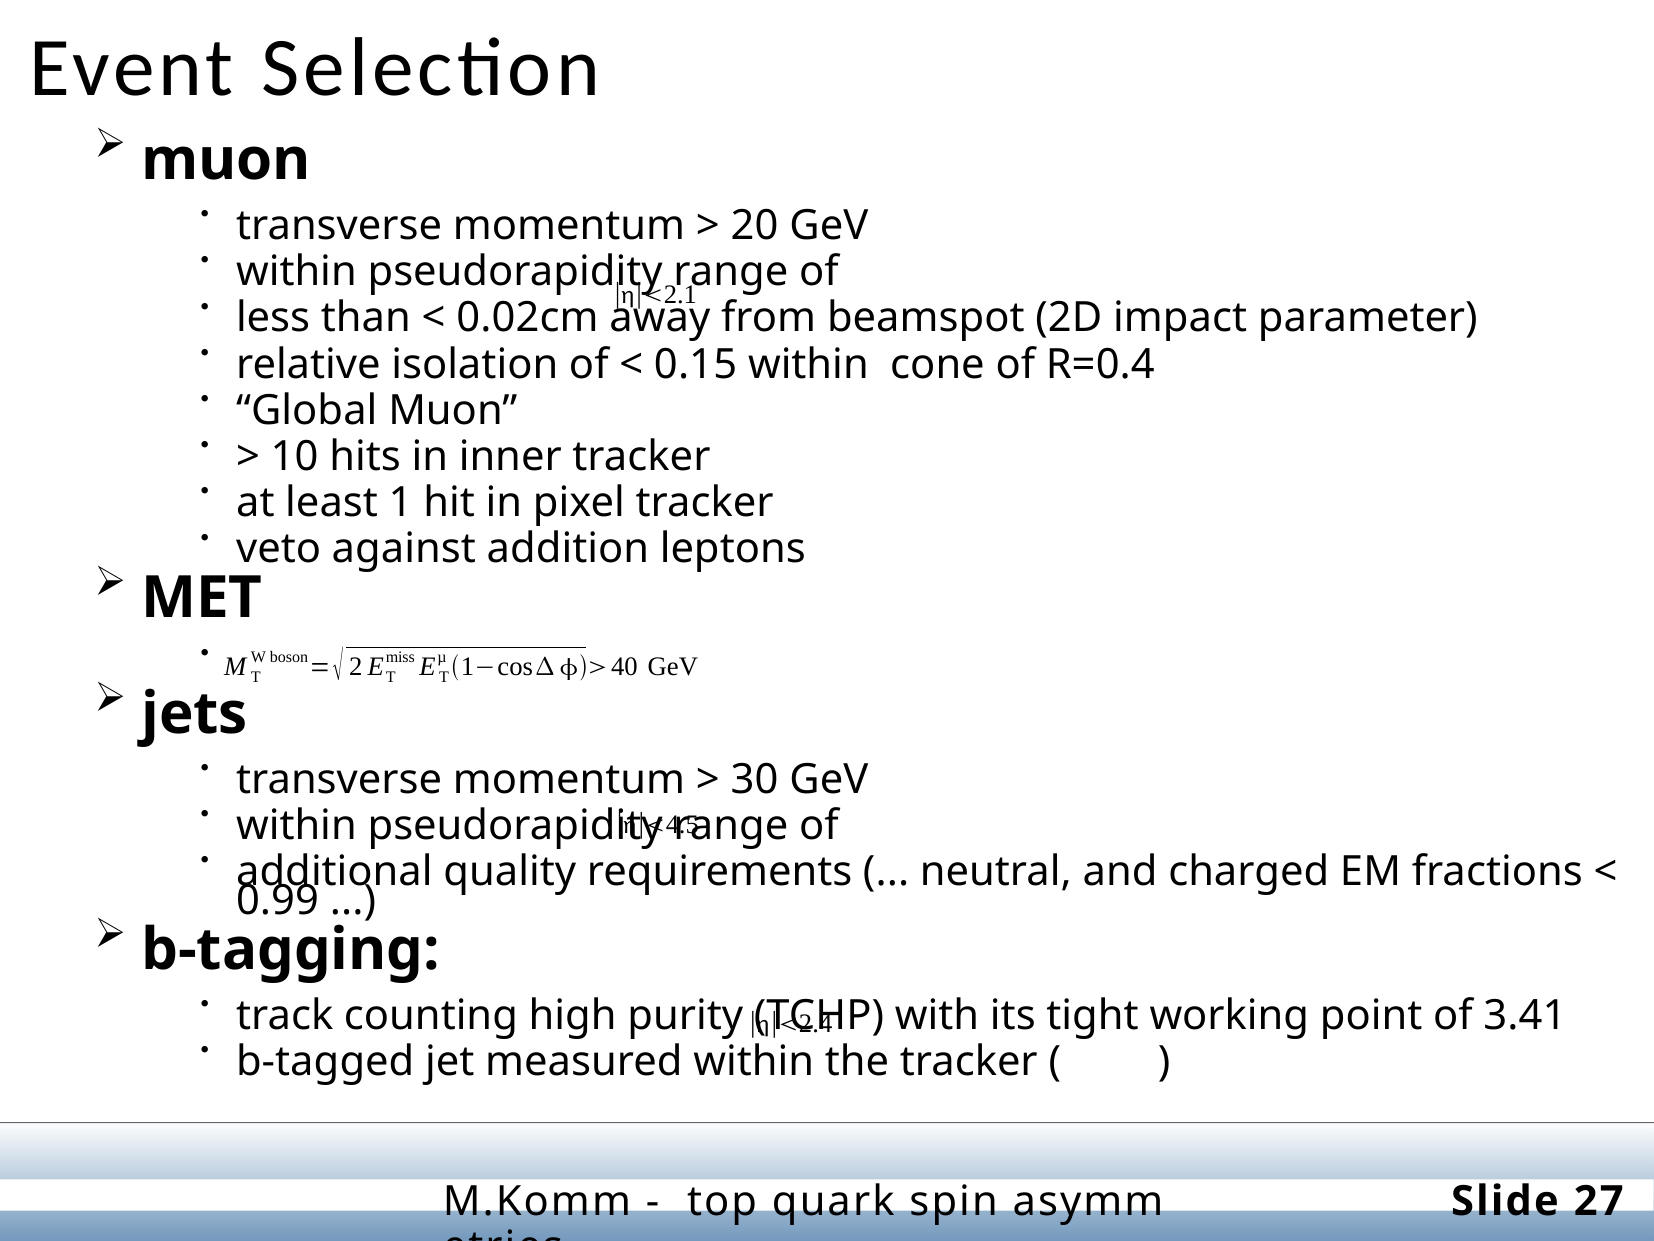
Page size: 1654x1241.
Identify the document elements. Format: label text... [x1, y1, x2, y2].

title Event Selection [29, 24, 1625, 126]
list muon transverse momentum > 20 GeV within pseudorapidity range of less than < 0.02cm away from beamspot (2D impact parameter) relative isolation of < 0.15 within cone of R=0.4 “Global Muon” > 10 hits in inner tracker at least 1 hit in pixel tracker veto against addition leptons MET jets transverse momentum > 30 GeV within pseudorapidity range of additional quality requirements (... neutral, and charged EM fractions < 0.99 ...) b-tagging: track counting high purity (TCHP) with its tight working point of 3.41 b-tagged jet measured within the tracker ( ) [82, 147, 1625, 1050]
chart [607, 810, 706, 841]
chart [605, 280, 704, 311]
chart [740, 1009, 839, 1040]
chart [215, 645, 705, 687]
